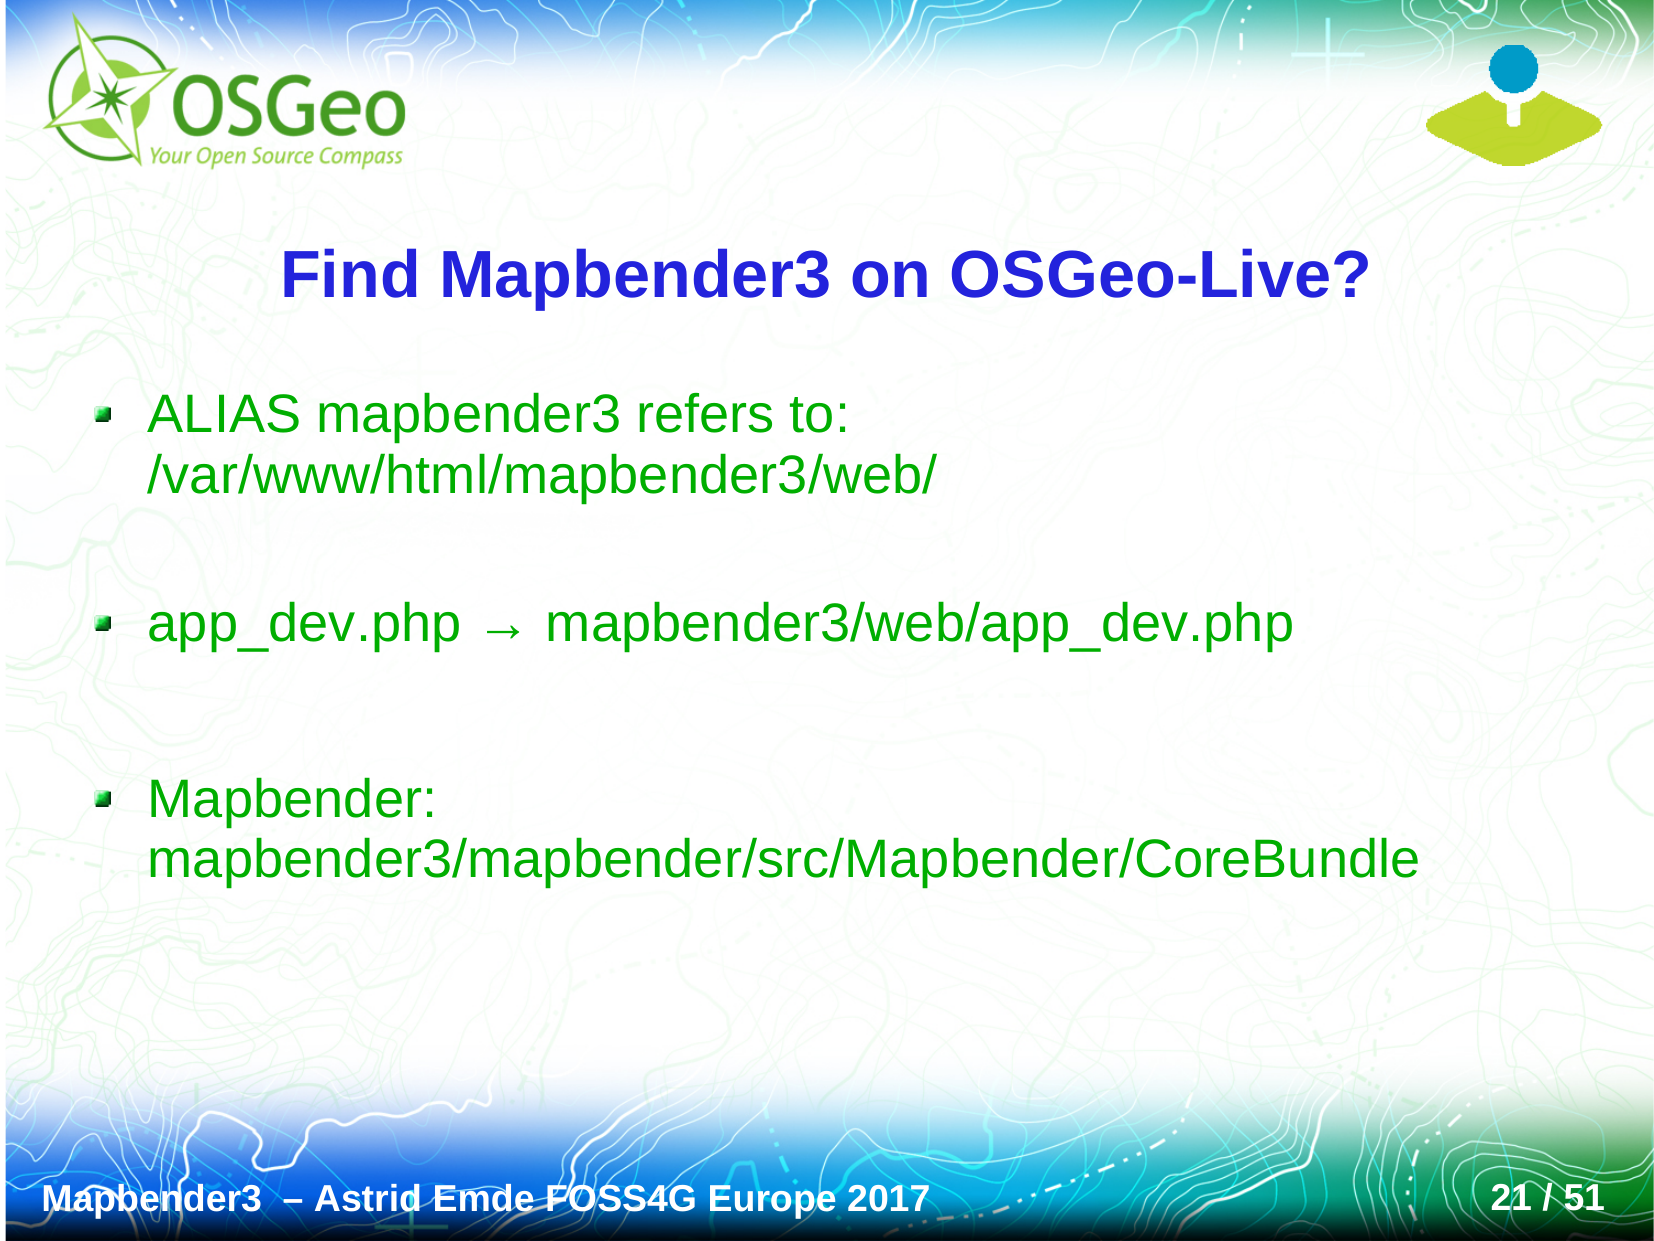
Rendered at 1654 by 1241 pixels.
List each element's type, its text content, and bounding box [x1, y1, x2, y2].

title Find Mapbender3 on OSGeo-Live? [82, 200, 1571, 349]
picture [5, 0, 1654, 1241]
list ALIAS mapbender3 refers to: /var/www/html/mapbender3/web/ app_dev.php → mapbender3/web/app_dev.php Mapbender: mapbender3/mapbender/src/Mapbender/CoreBundle [76, 383, 1565, 1188]
